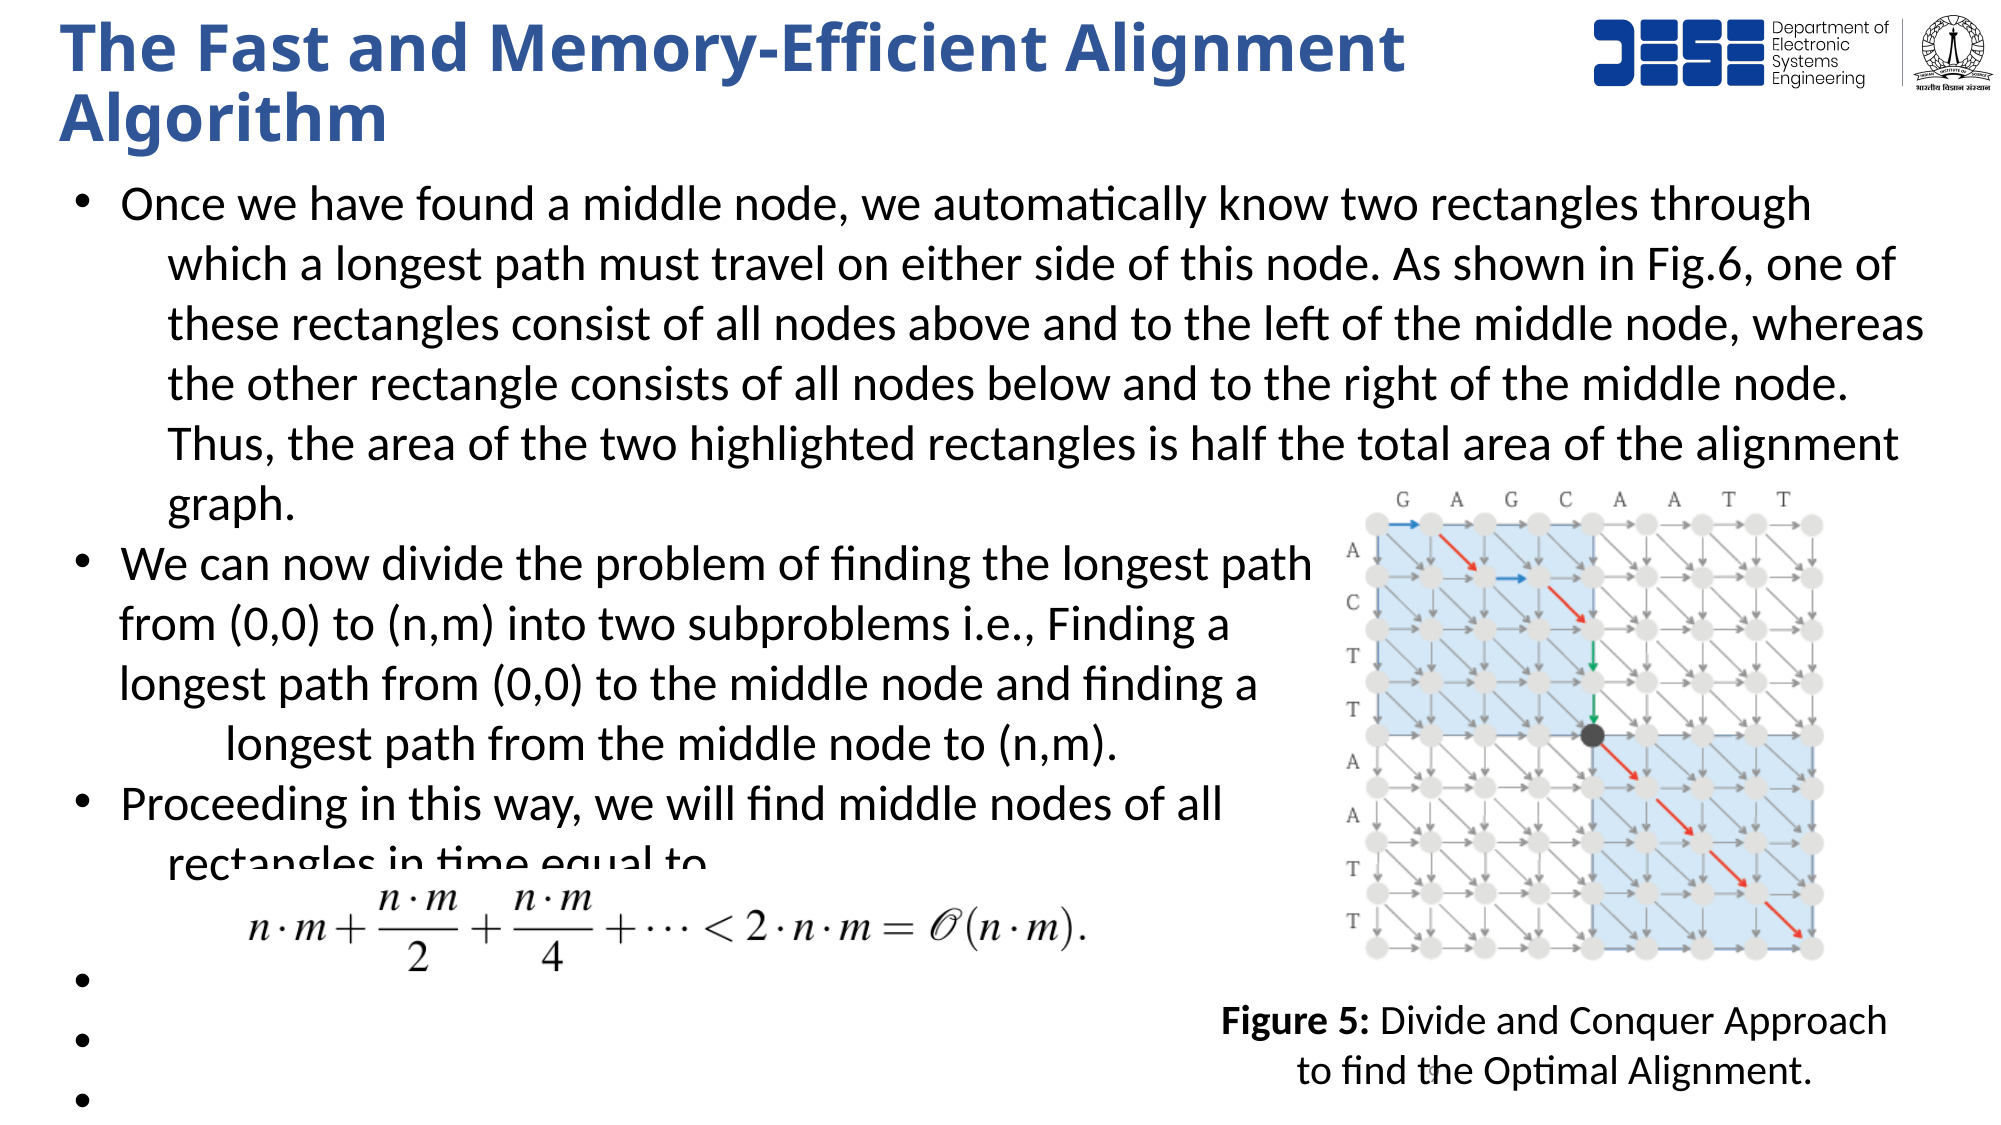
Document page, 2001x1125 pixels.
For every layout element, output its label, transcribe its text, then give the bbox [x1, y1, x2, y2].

text_box Once we have found a middle node, we automatically know two rectangles through which a longest path must travel on either side of this node. As shown in Fig.6, one of these rectangles consist of all nodes above and to the left of the middle node, whereas the other rectangle consists of all nodes below and to the right of the middle node. Thus, the area of the two highlighted rectangles is half the total area of the alignment graph. We can now divide the problem of finding the longest path from (0,0) to (n,m) into two subproblems i.e., Finding a longest path from (0,0) to the middle node and finding a longest path from the middle node to (n,m). Proceeding in this way, we will find middle nodes of all rectangles in time equal to, [58, 162, 1957, 1125]
text_box Figure 5: Divide and Conquer Approach to find the Optimal Alignment. [1203, 985, 1907, 1102]
title The Fast and Memory-Efficient Alignment Algorithm [44, 8, 1764, 164]
picture [1326, 480, 1861, 991]
picture [232, 869, 1105, 990]
